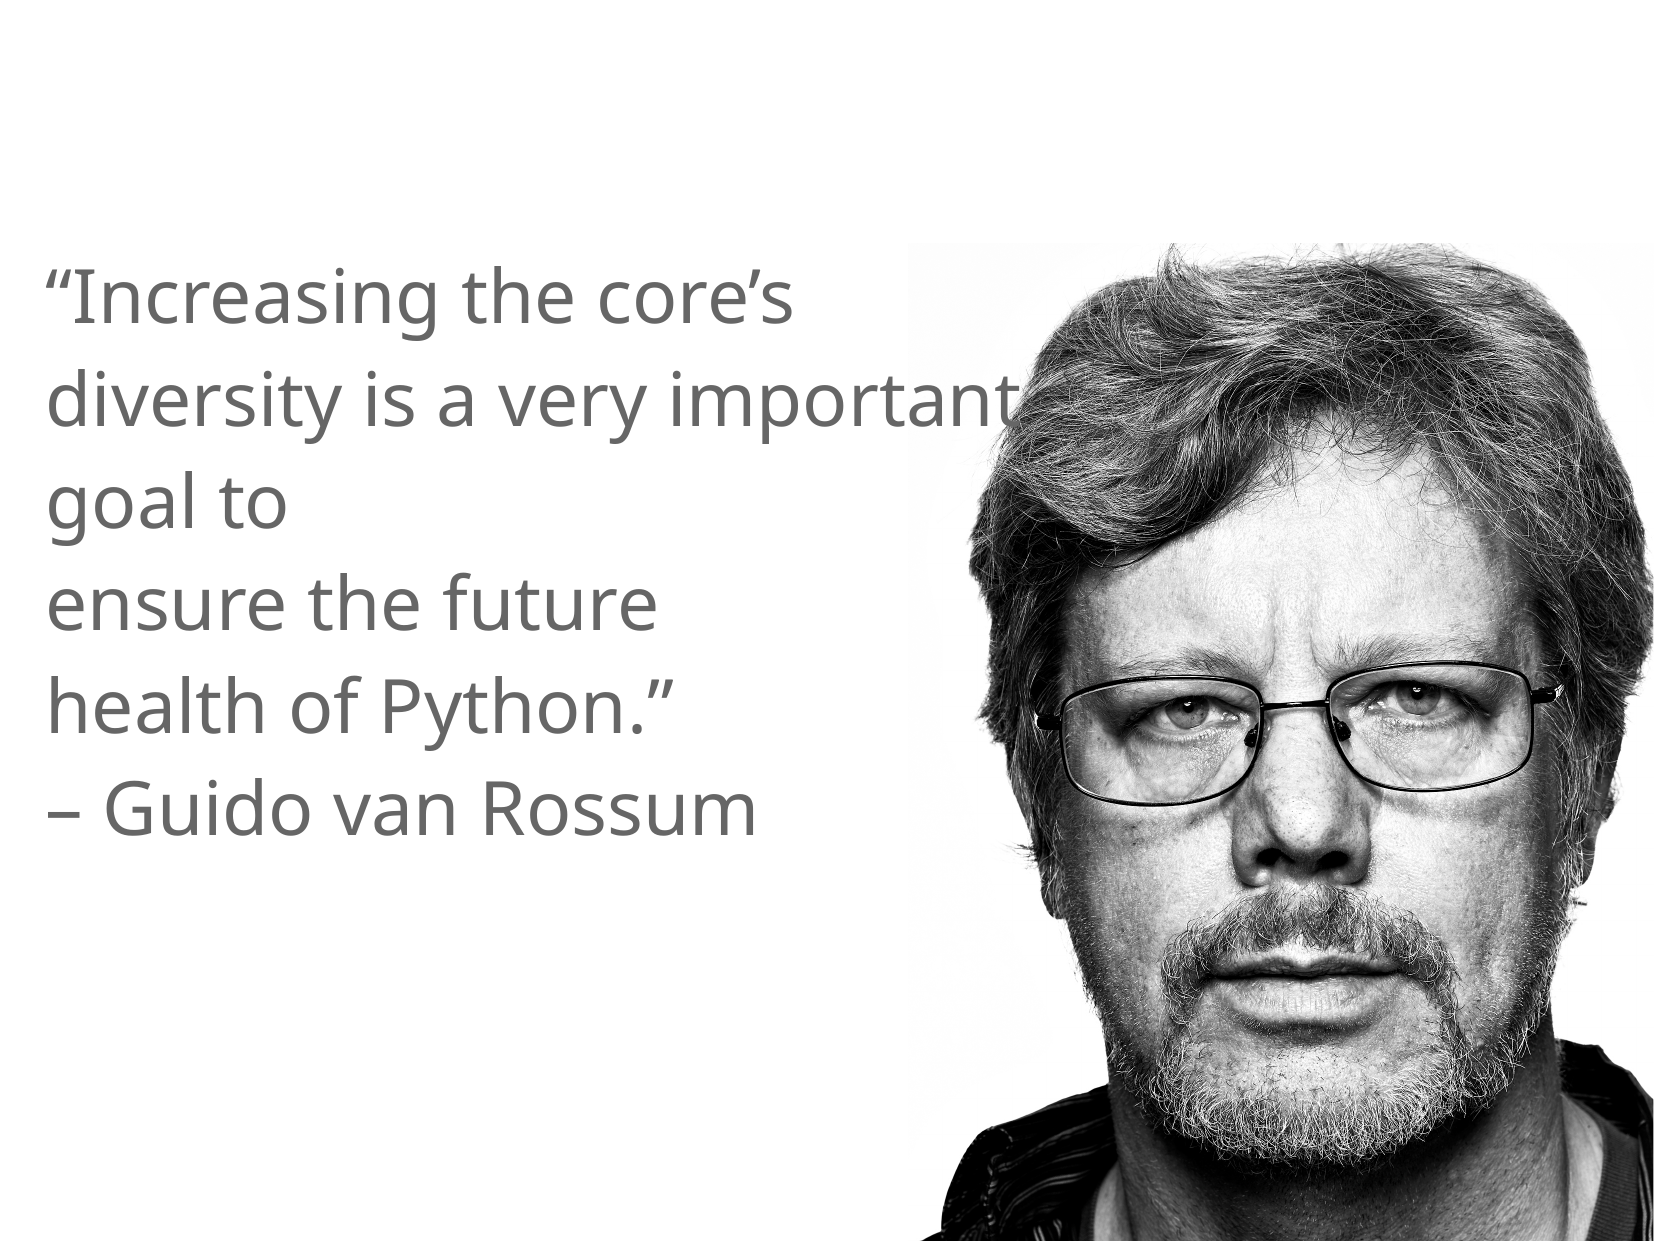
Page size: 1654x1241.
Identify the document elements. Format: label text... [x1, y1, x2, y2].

list “Increasing the core’s diversity is a very important goal to ensure the future health of Python.” – Guido van Rossum [45, 243, 1038, 1147]
picture [908, 243, 1654, 1241]
